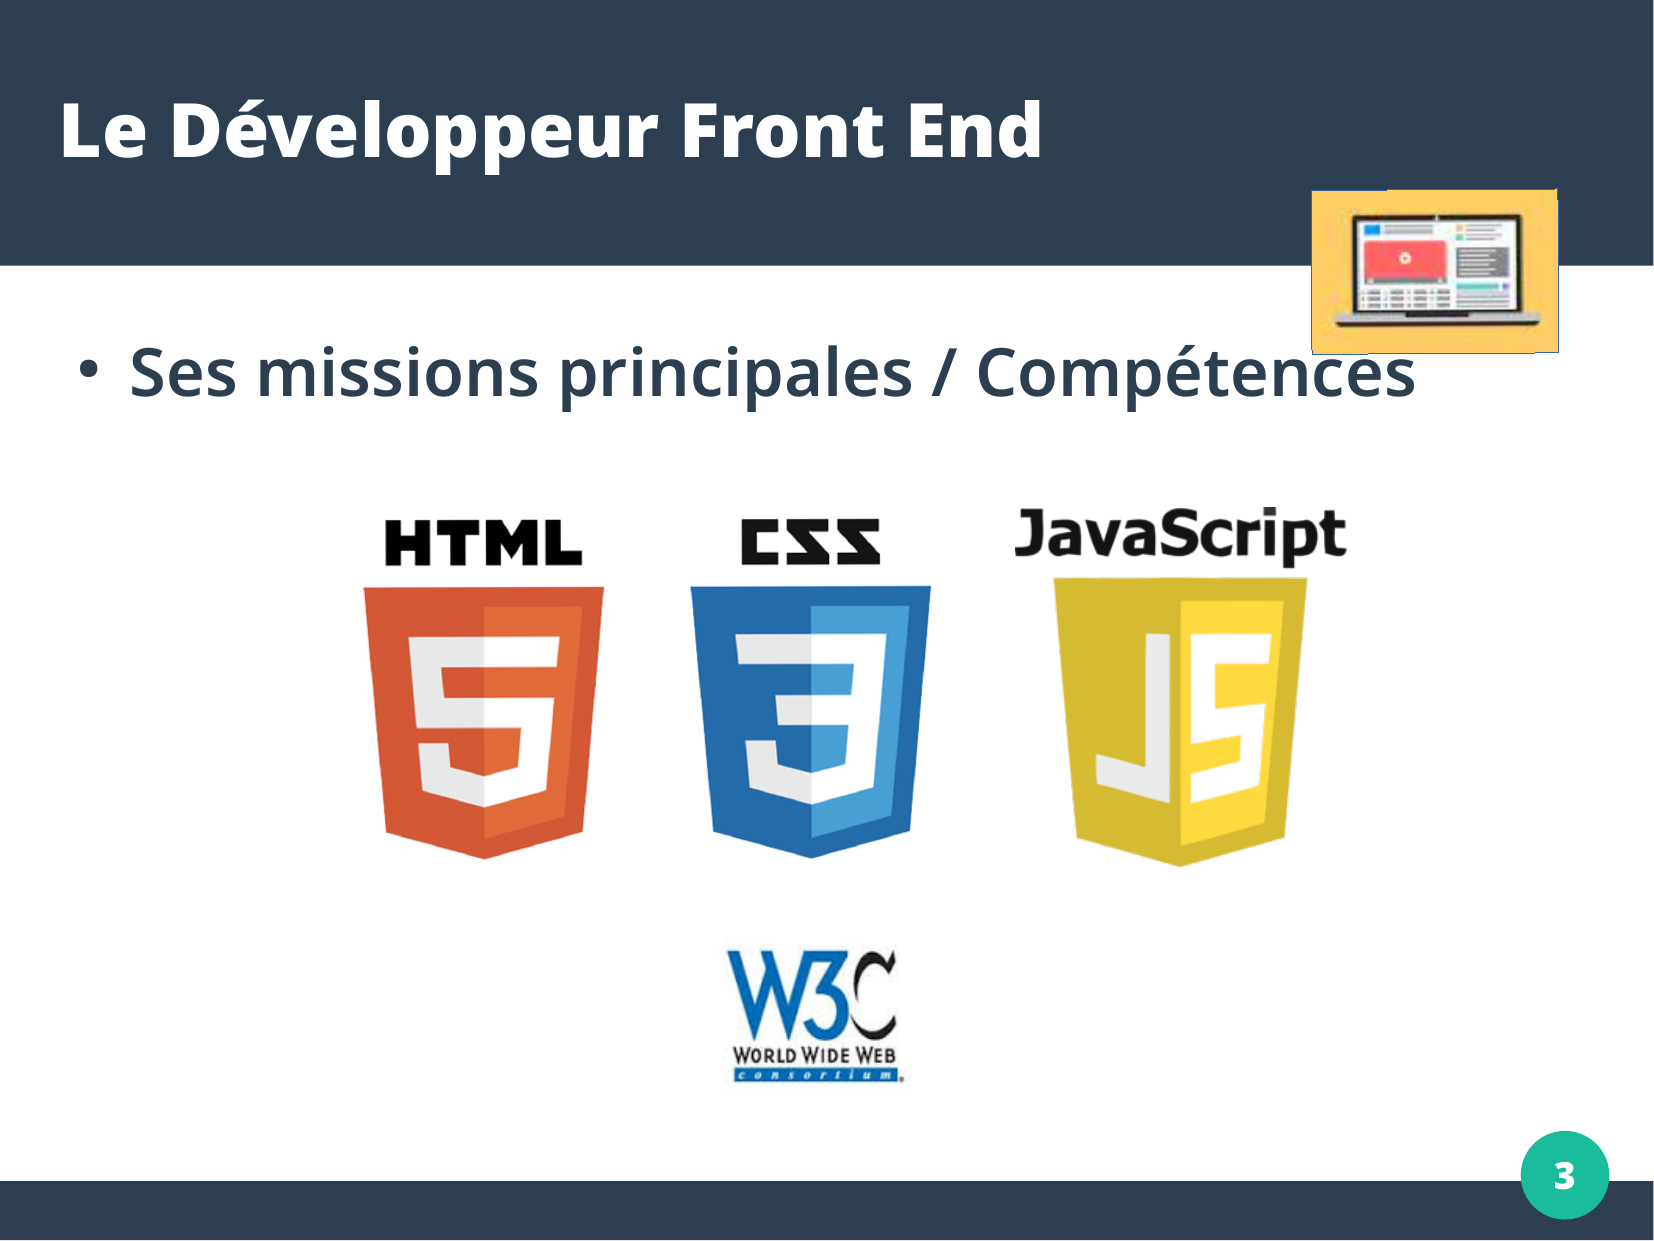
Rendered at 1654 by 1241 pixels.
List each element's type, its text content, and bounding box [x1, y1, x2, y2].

list Ses missions principales / Compétences [59, 324, 1595, 1152]
picture [1015, 507, 1347, 867]
picture [1311, 188, 1559, 355]
picture [283, 496, 1012, 881]
title Le Développeur Front End [59, 49, 1595, 207]
picture [636, 895, 1017, 1146]
